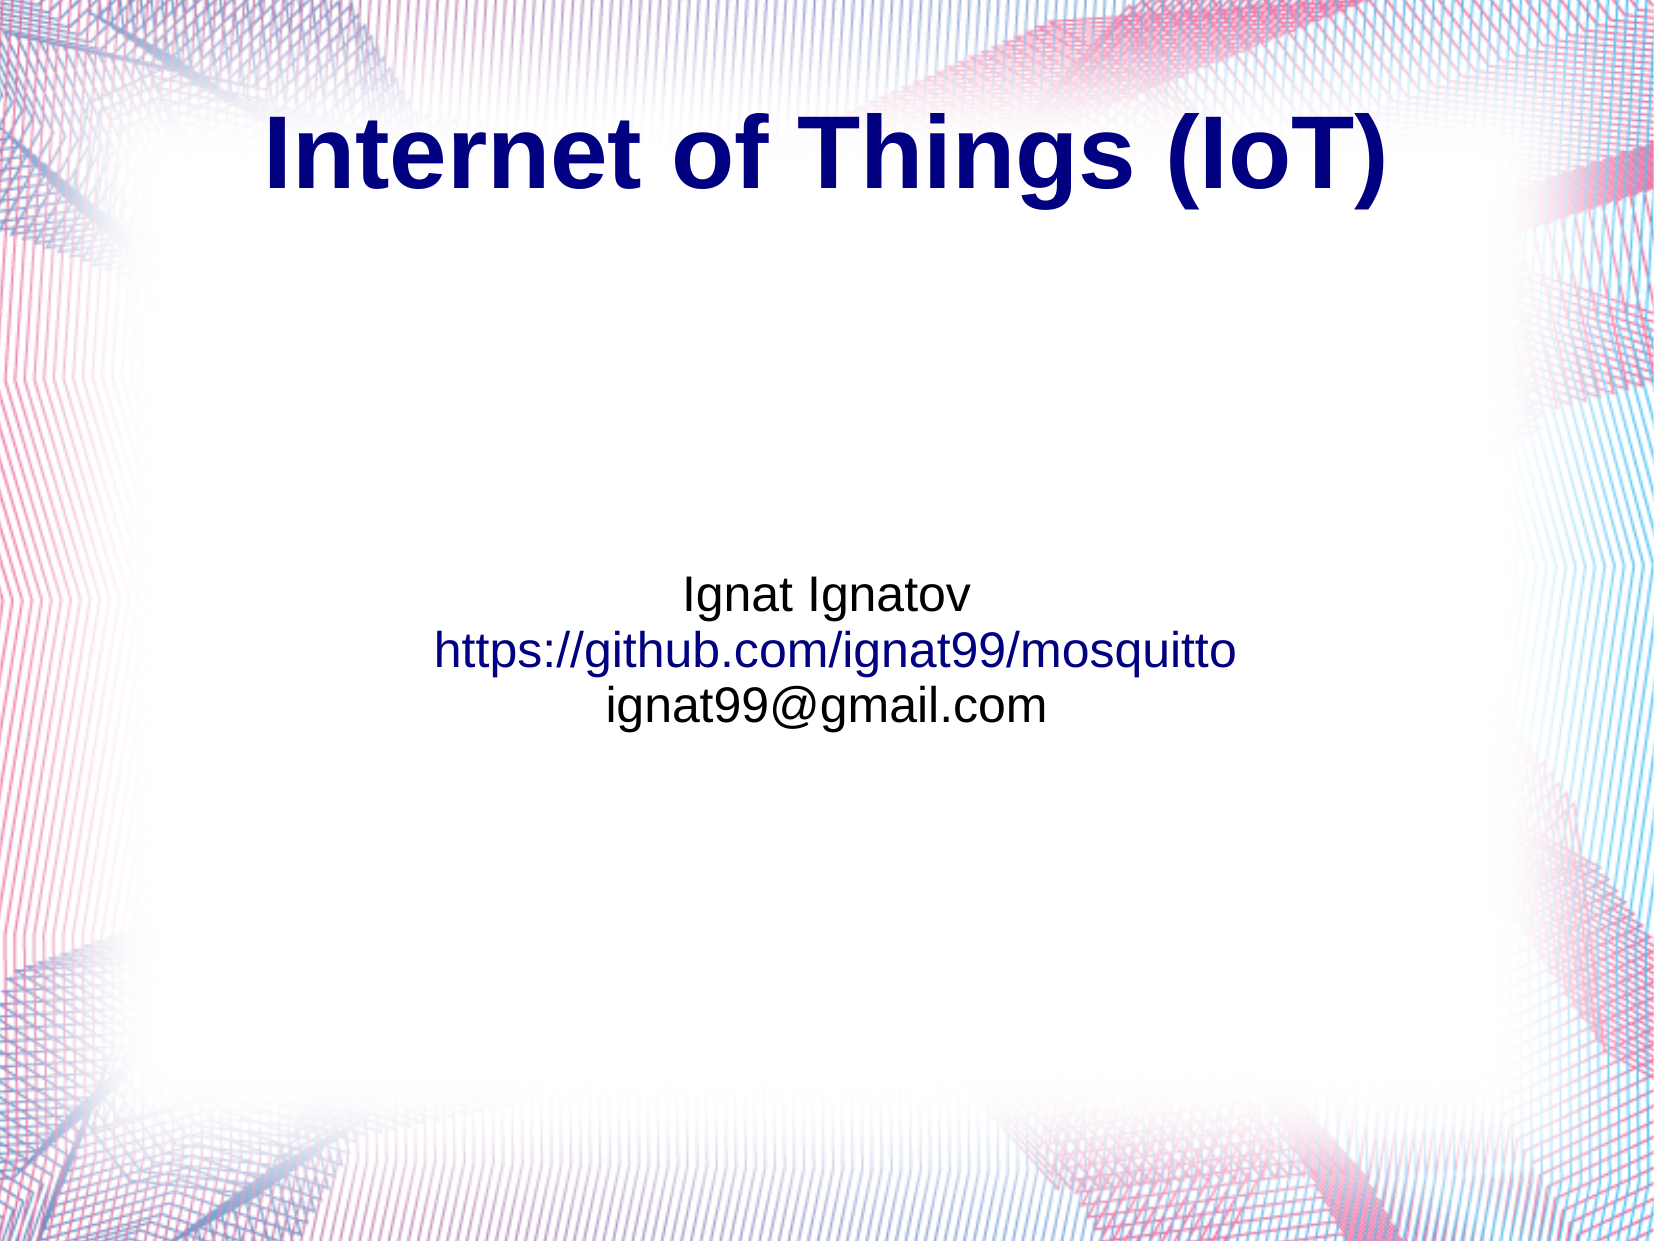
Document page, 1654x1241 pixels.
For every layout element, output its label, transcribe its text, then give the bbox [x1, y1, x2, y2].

picture [0, 0, 1654, 1241]
title Internet of Things (IoT) [82, 49, 1571, 257]
subtitle Ignat Ignatov https://github.com/ignat99/mosquitto ignat99@gmail.com [82, 290, 1571, 1010]
